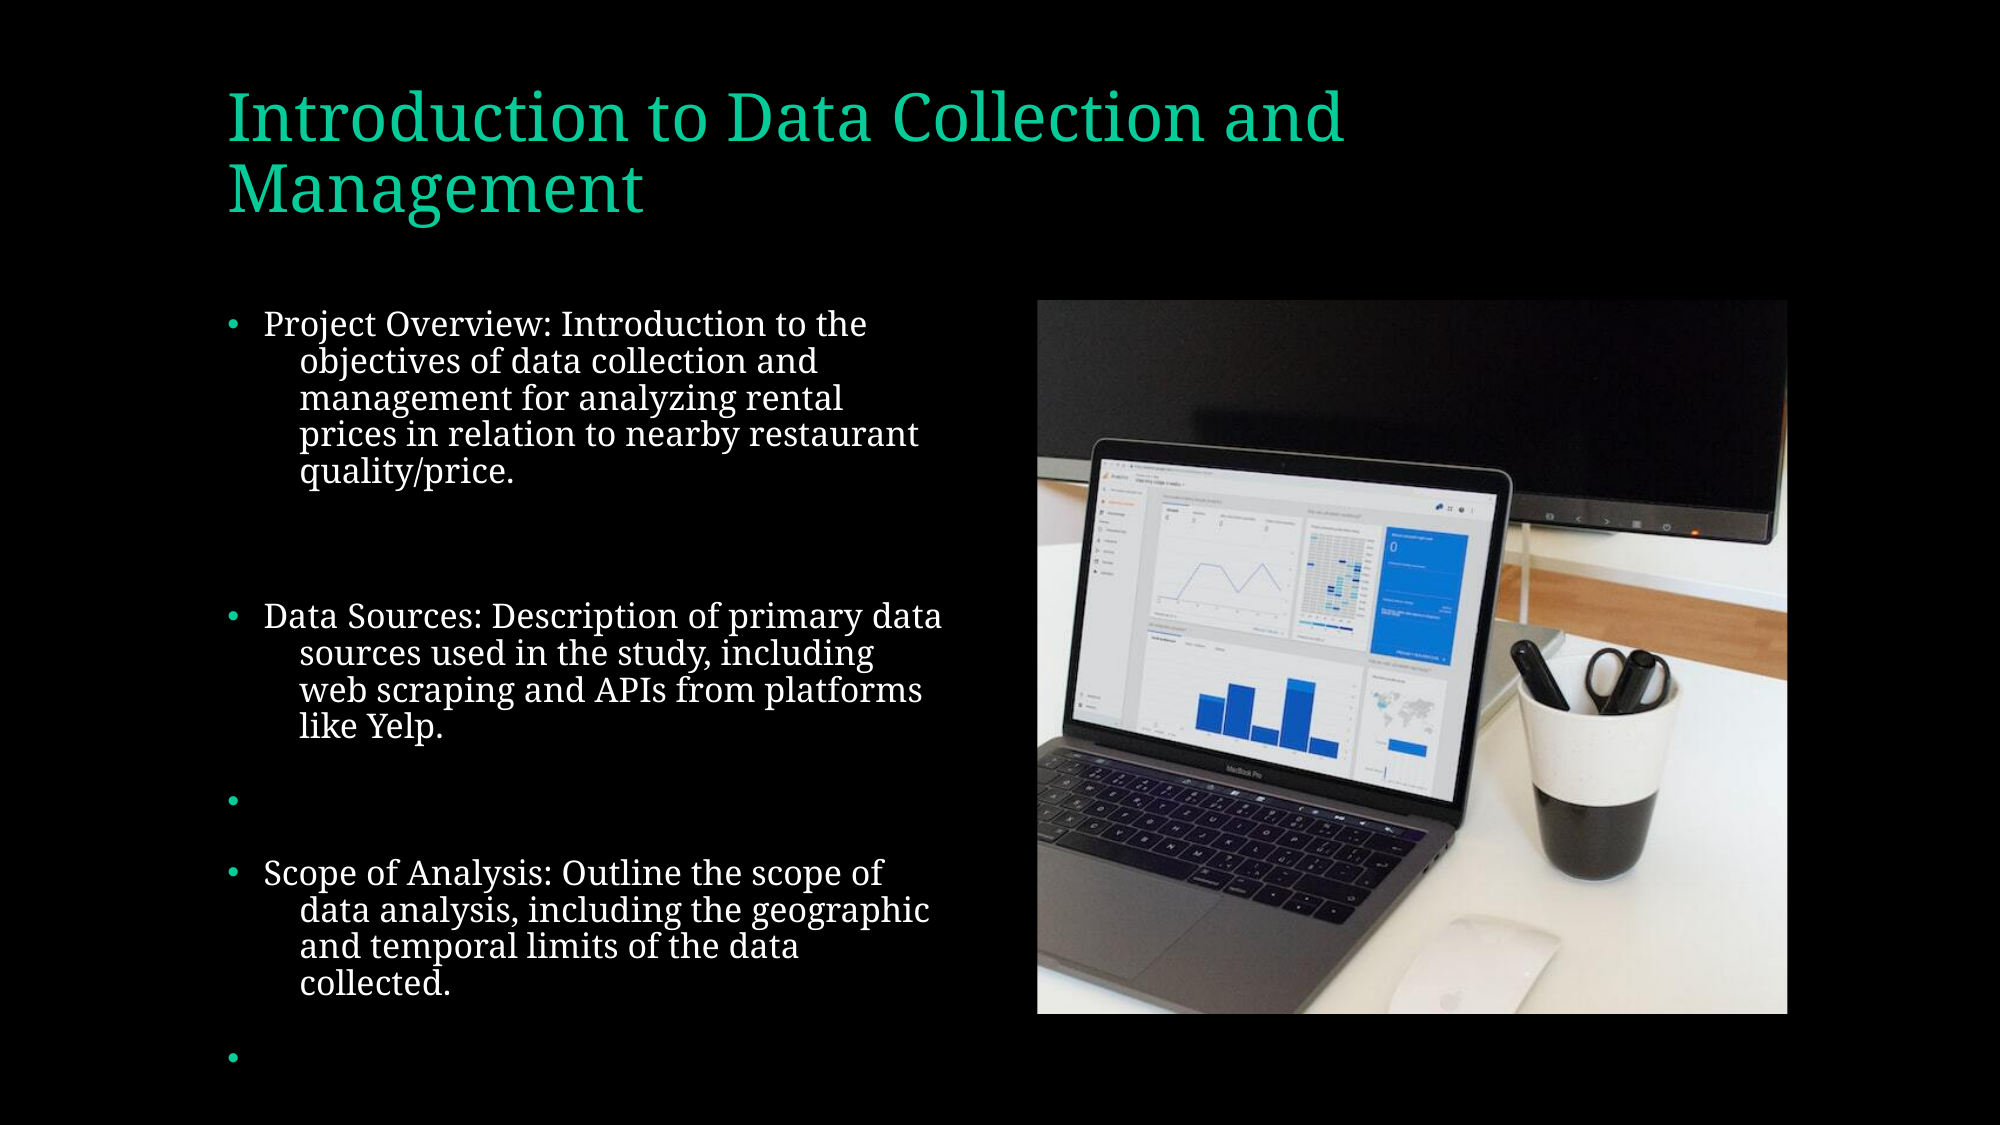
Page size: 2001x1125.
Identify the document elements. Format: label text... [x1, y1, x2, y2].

list Project Overview: Introduction to the objectives of data collection and management for analyzing rental prices in relation to nearby restaurant quality/price. Data Sources: Description of primary data sources used in the study, including web scraping and APIs from platforms like Yelp. Scope of Analysis: Outline the scope of data analysis, including the geographic and temporal limits of the data collected. [212, 299, 963, 1014]
picture [1037, 299, 1788, 1014]
title Introduction to Data Collection and Management [212, 59, 1788, 235]
